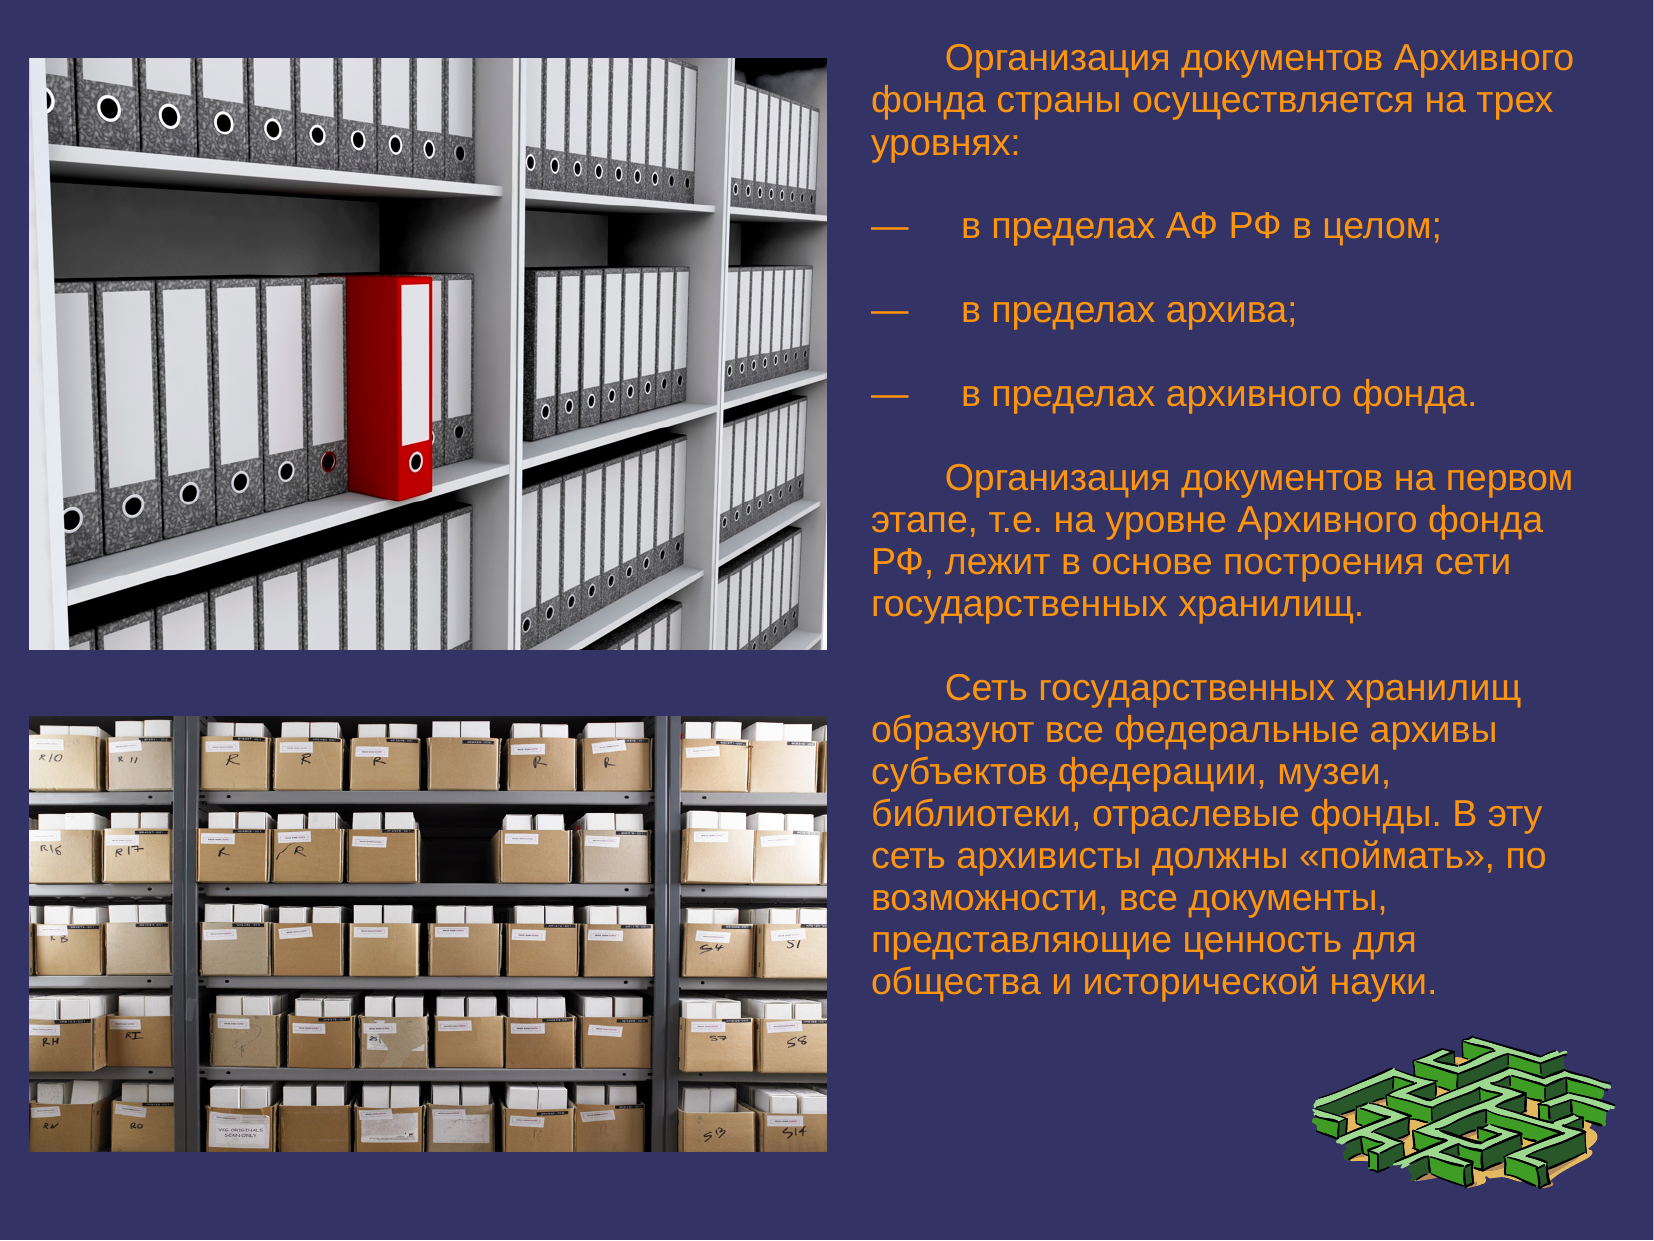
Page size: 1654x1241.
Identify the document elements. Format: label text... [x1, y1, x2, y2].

picture [29, 58, 827, 650]
picture [29, 716, 827, 1152]
text_box Организация документов Архивного фонда страны осуществляется на трех уровнях: — в пределах АФ РФ в целом; — в пределах архива; — в пределах архивного фонда. Организация документов на первом этапе, т.е. на уровне Архивного фонда РФ, лежит в основе построения сети государственных хранилищ. Сеть государственных хранилищ образуют все федеральные архивы субъектов федерации, музеи, библиотеки, отраслевые фонды. В эту сеть архивисты должны «поймать», по возможности, все документы, представляющие ценность для общества и исторической науки. [856, 29, 1595, 1012]
